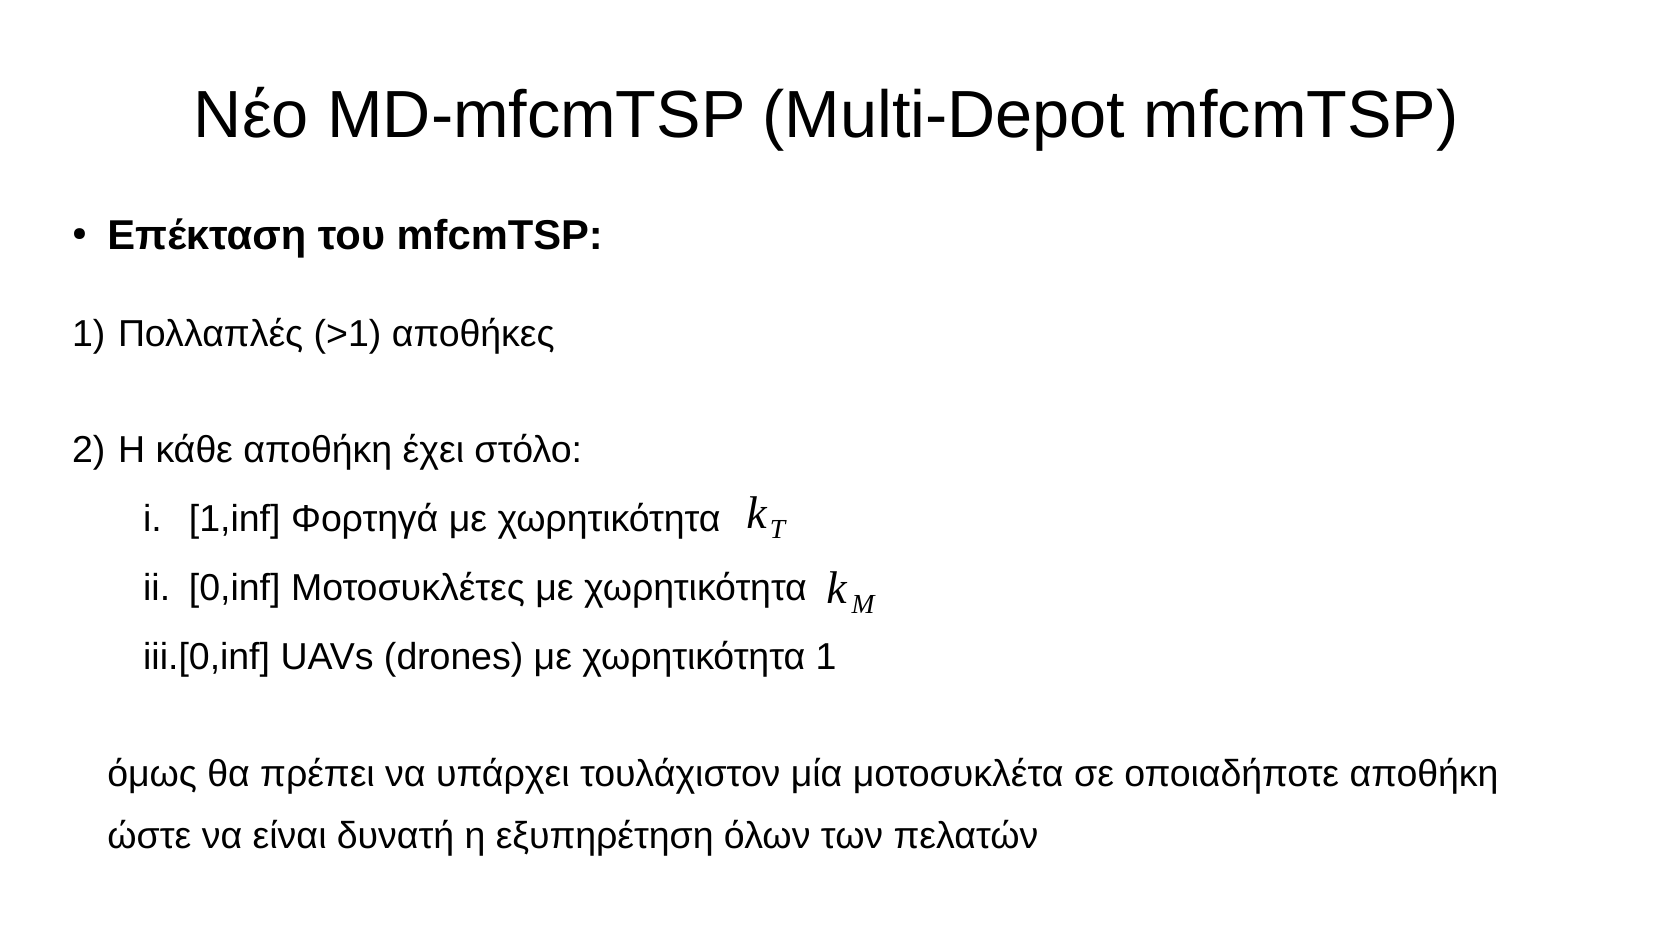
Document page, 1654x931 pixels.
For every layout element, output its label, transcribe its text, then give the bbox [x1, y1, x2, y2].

chart [744, 487, 788, 546]
subtitle Επέκταση του mfcmTSP: Πολλαπλές (>1) αποθήκες Η κάθε αποθήκη έχει στόλο: [1,inf] Φορτηγά με χωρητικότητα [0,inf] Μοτοσυκλέτες με χωρητικότητα [0,inf] UAVs (drones) με χωρητικότητα 1 όμως θα πρέπει να υπάρχει τουλάχιστον μία μοτοσυκλέτα σε οποιαδήποτε αποθήκη ώστε να είναι δυνατή η εξυπηρέτηση όλων των πελατών [72, 150, 1561, 926]
chart [825, 562, 877, 621]
title Νέο MD-mfcmTSP (Multi-Depot mfcmTSP) [82, 37, 1571, 193]
